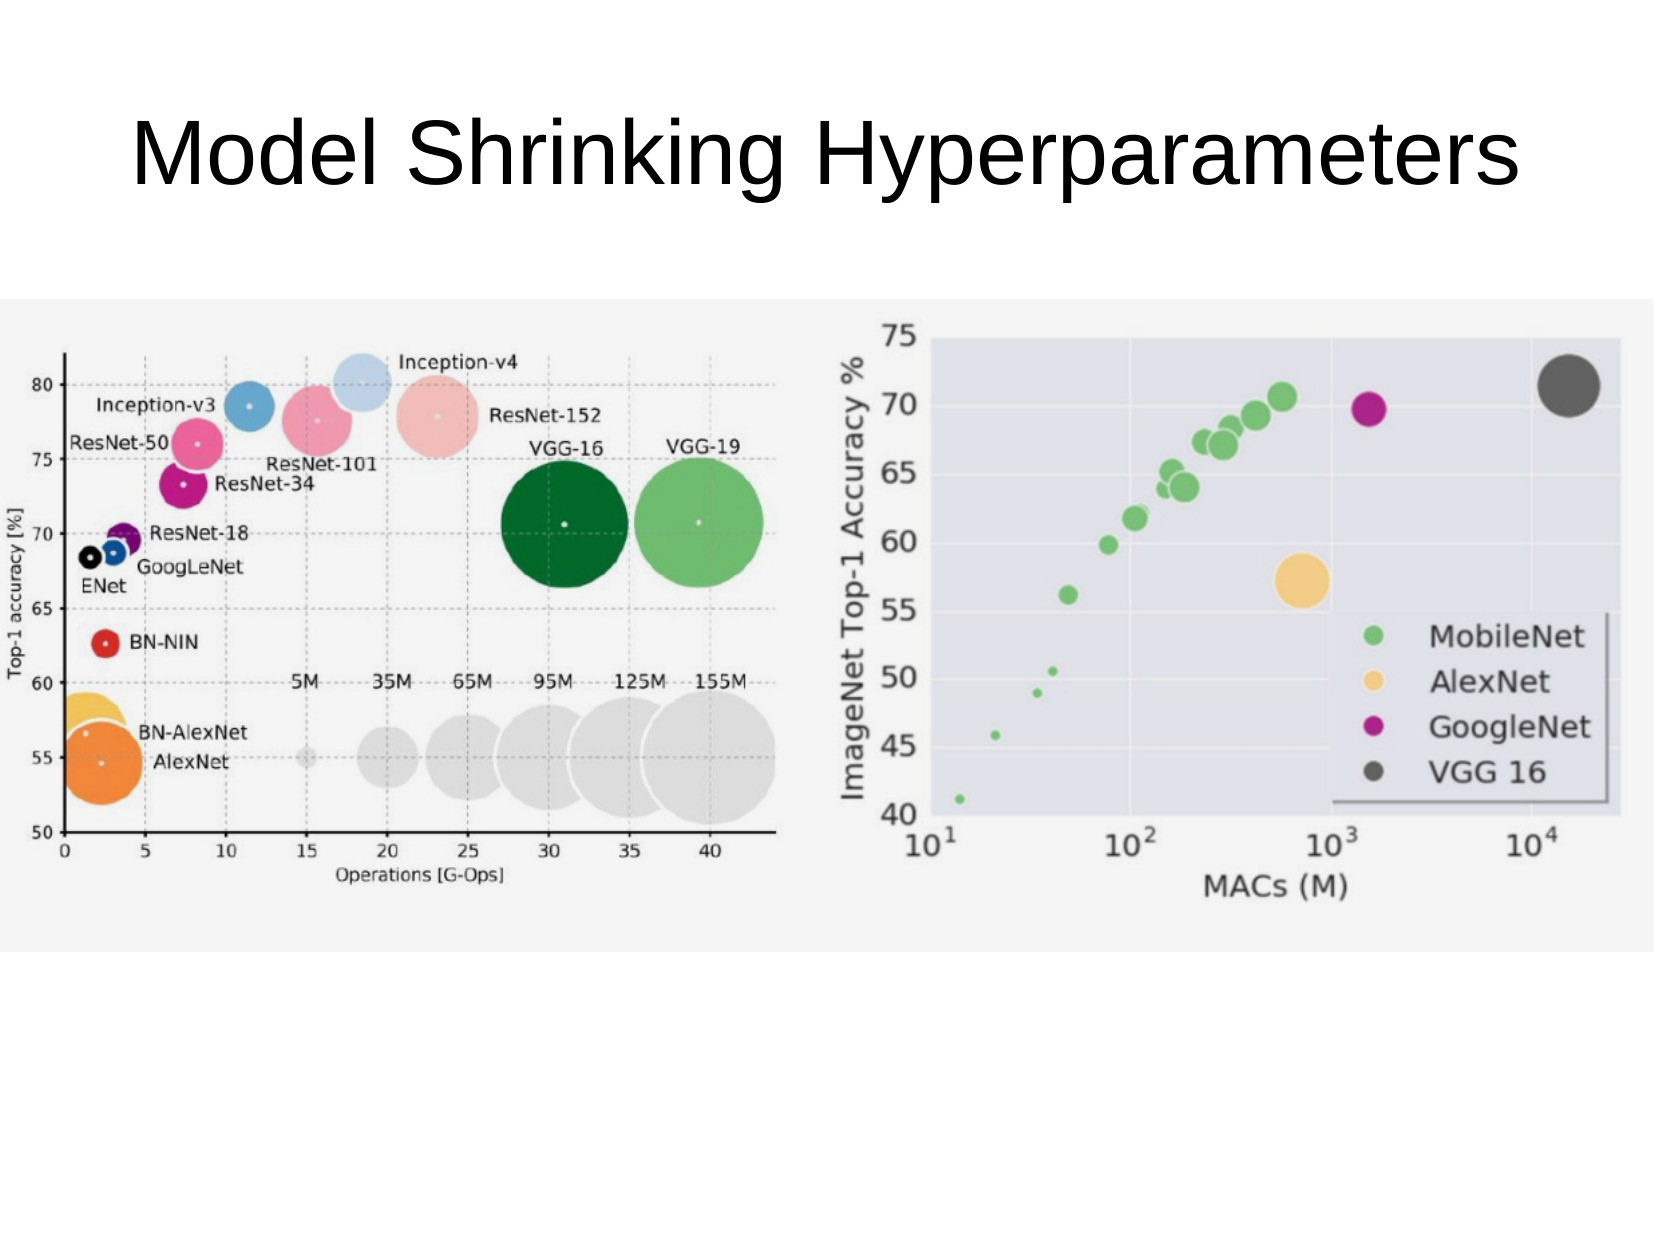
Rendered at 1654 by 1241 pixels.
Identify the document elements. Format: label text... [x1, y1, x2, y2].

picture [0, 299, 1654, 952]
title Model Shrinking Hyperparameters [82, 49, 1571, 257]
